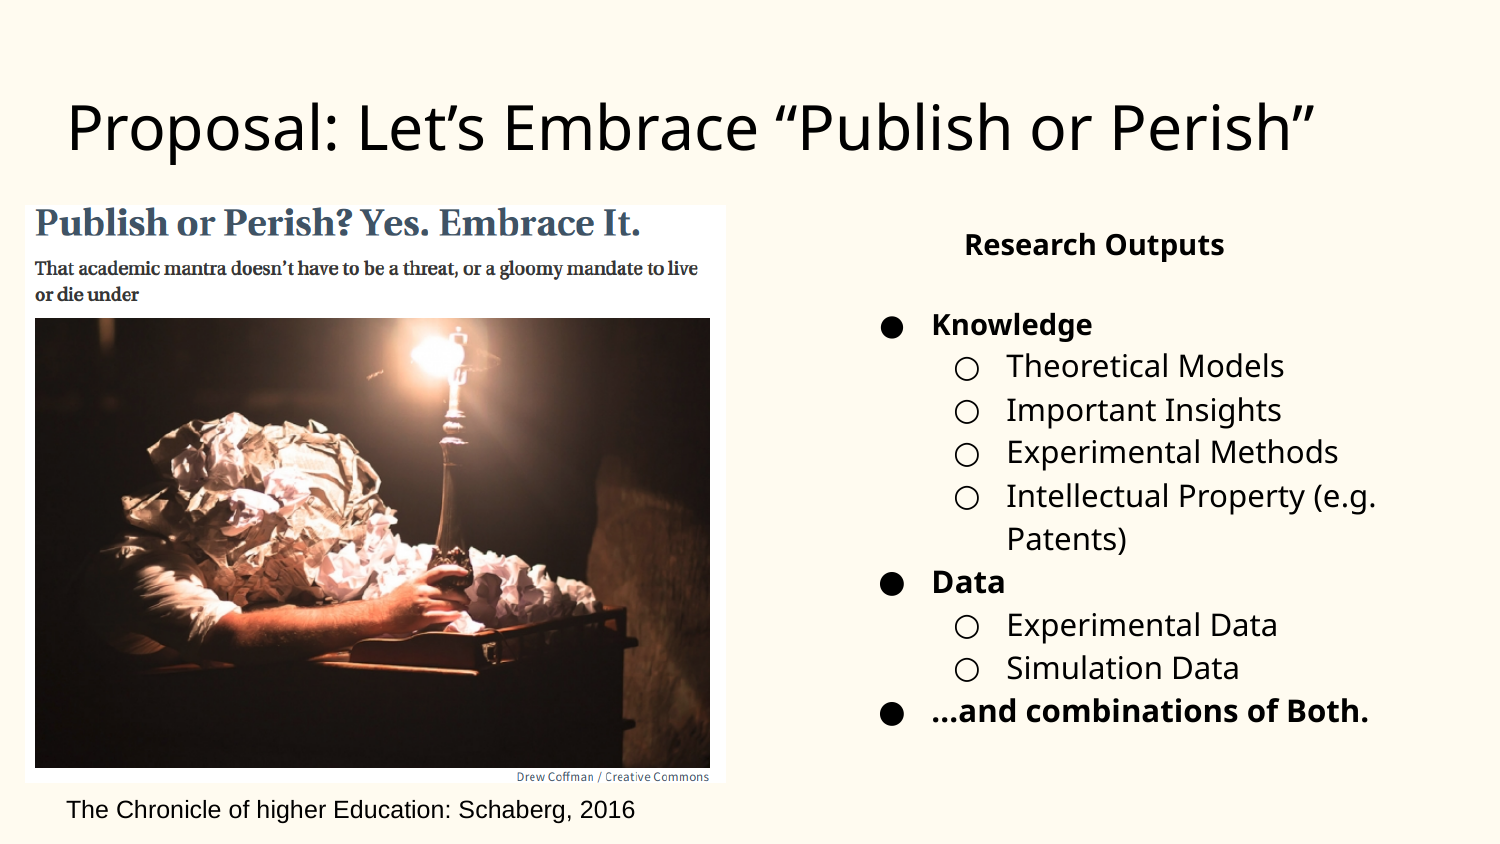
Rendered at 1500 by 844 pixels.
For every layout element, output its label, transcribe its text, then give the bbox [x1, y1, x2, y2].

list Research Outputs Knowledge Theoretical Models Important Insights Experimental Methods Intellectual Property (e.g. Patents) Data Experimental Data Simulation Data ...and combinations of Both. [766, 205, 1423, 793]
picture [25, 205, 726, 783]
title Proposal: Let’s Embrace “Publish or Perish” [51, 72, 1449, 174]
text_box The Chronicle of higher Education: Schaberg, 2016 [51, 773, 708, 844]
